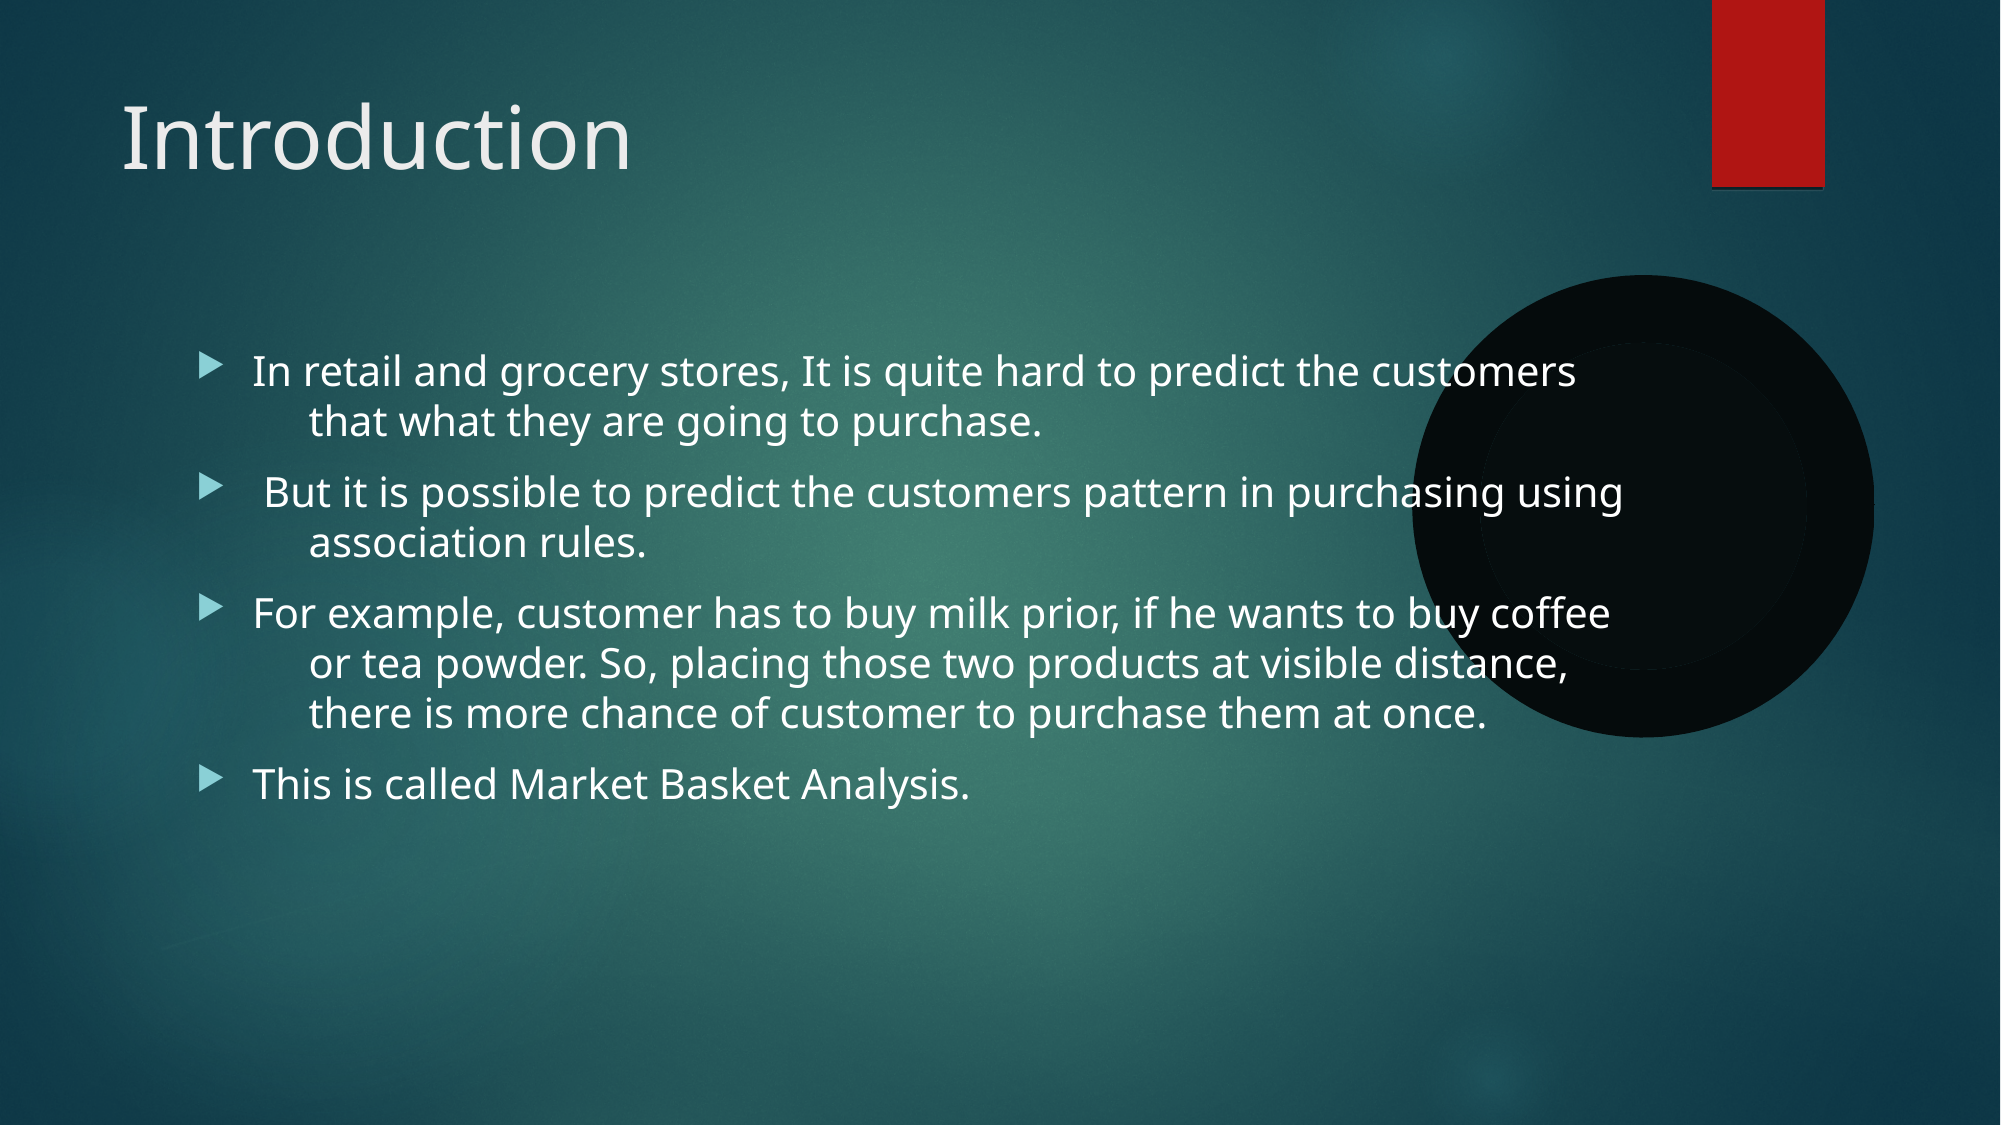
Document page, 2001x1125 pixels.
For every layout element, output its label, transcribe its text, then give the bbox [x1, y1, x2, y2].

title Introduction [106, 74, 1649, 305]
list In retail and grocery stores, It is quite hard to predict the customers that what they are going to purchase. But it is possible to predict the customers pattern in purchasing using association rules. For example, customer has to buy milk prior, if he wants to buy coffee or tea powder. So, placing those two products at visible distance, there is more chance of customer to purchase them at once. This is called Market Basket Analysis. [181, 336, 1649, 1026]
